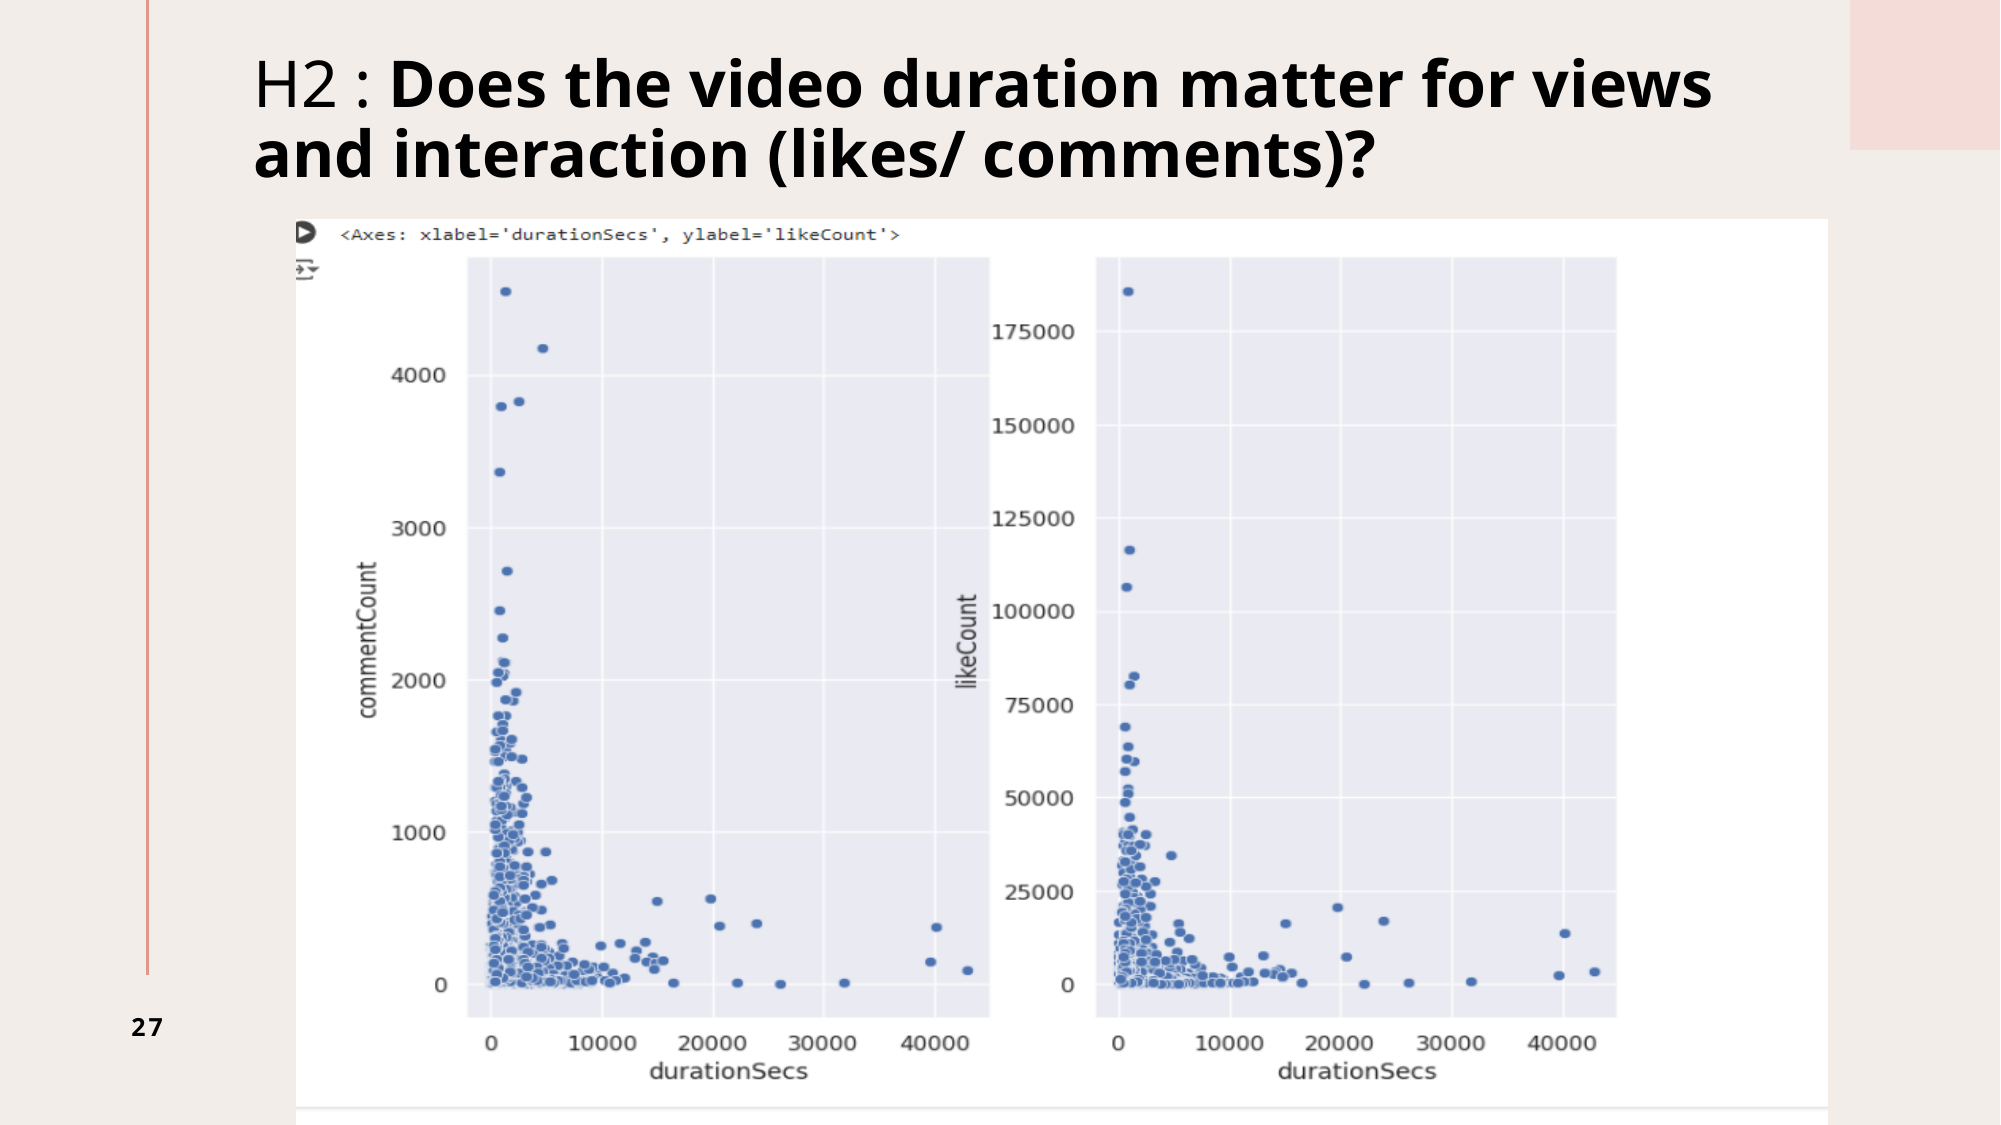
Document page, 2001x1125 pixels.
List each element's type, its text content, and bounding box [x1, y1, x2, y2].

text_box [67, 975, 227, 1082]
title H2 : Does the video duration matter for views and interaction (likes/ comments)? [253, 43, 1863, 278]
picture [296, 219, 1828, 1125]
